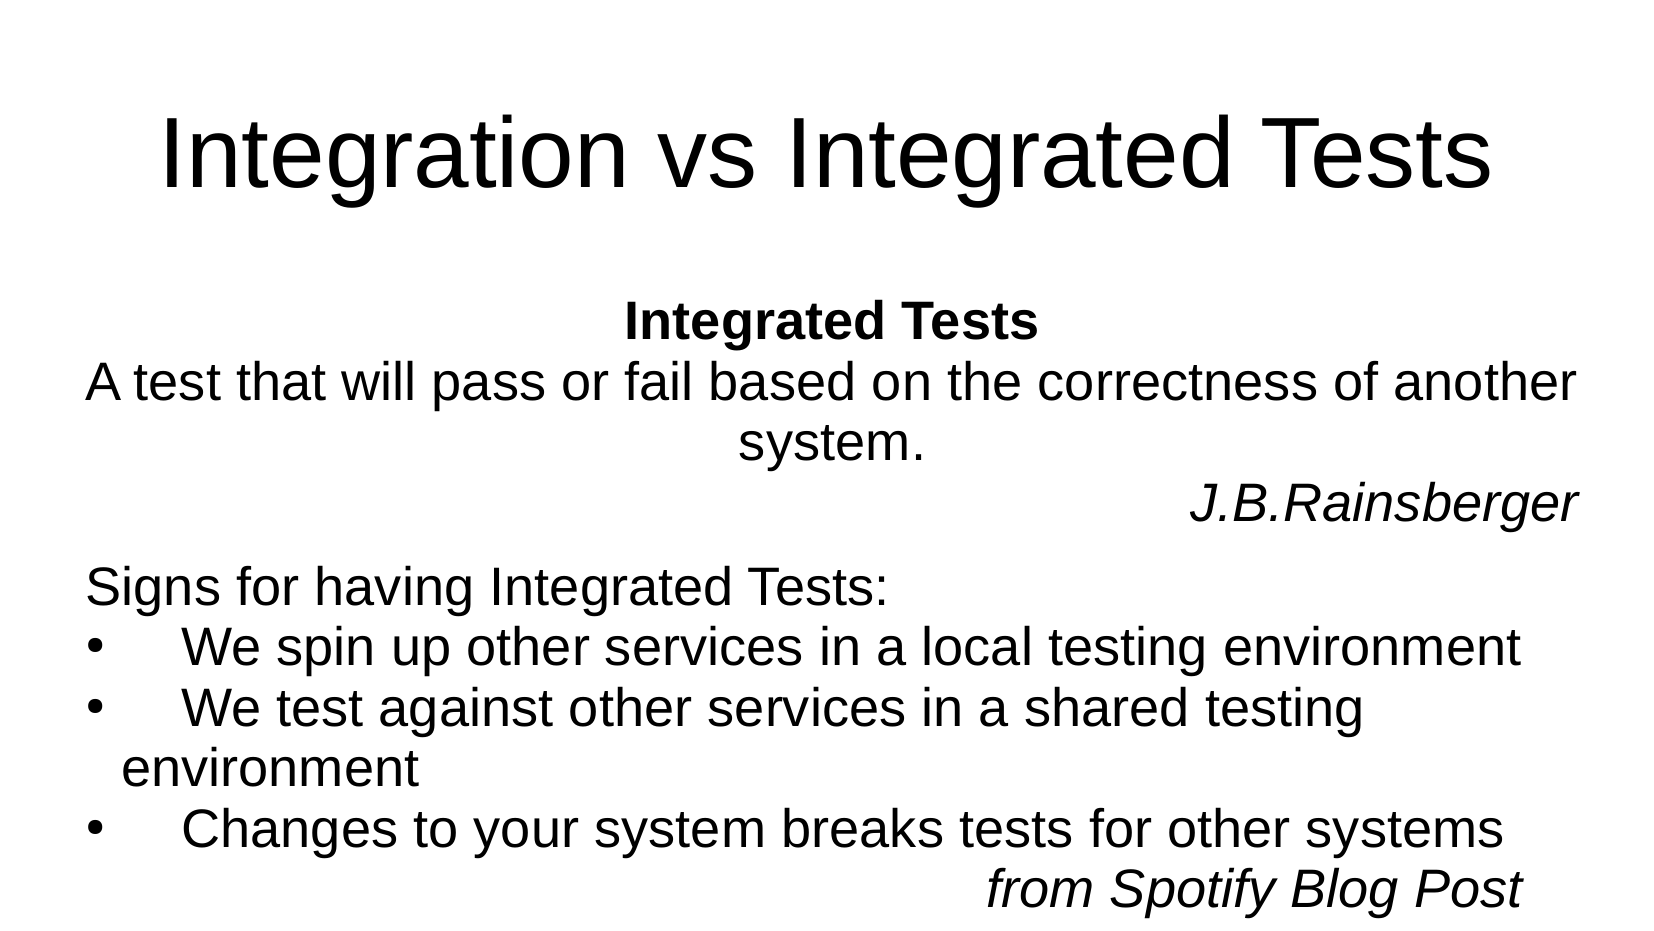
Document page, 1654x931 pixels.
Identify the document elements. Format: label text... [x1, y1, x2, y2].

title Integration vs Integrated Tests [82, 49, 1571, 257]
text_box Signs for having Integrated Tests: We spin up other services in a local testing environment We test against other services in a shared testing environment Changes to your system breaks tests for other systems from Spotify Blog Post [70, 548, 1642, 931]
text_box Integrated Tests A test that will pass or fail based on the correctness of another system. J.B.Rainsberger [70, 283, 1630, 541]
